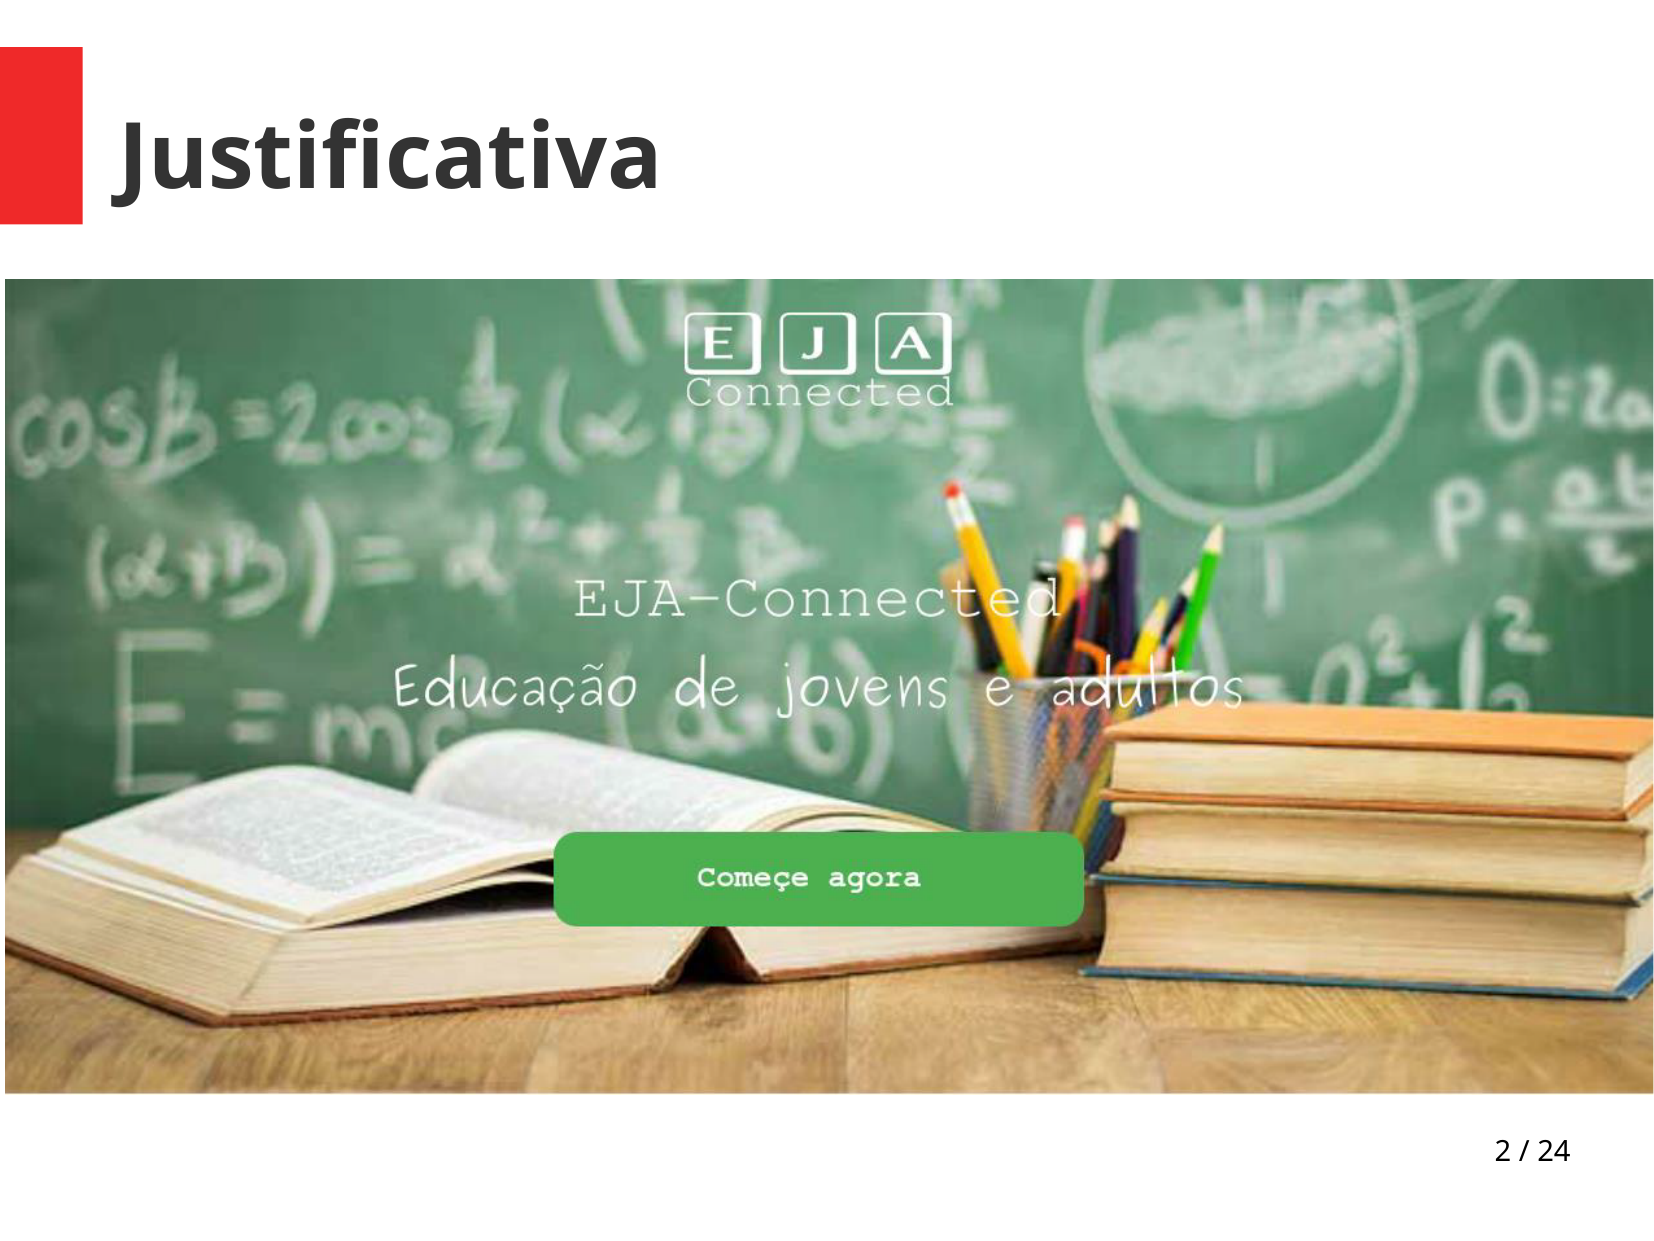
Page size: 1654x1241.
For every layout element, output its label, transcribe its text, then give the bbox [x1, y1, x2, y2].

picture [5, 279, 1654, 1095]
title Justificativa [118, 49, 1571, 257]
